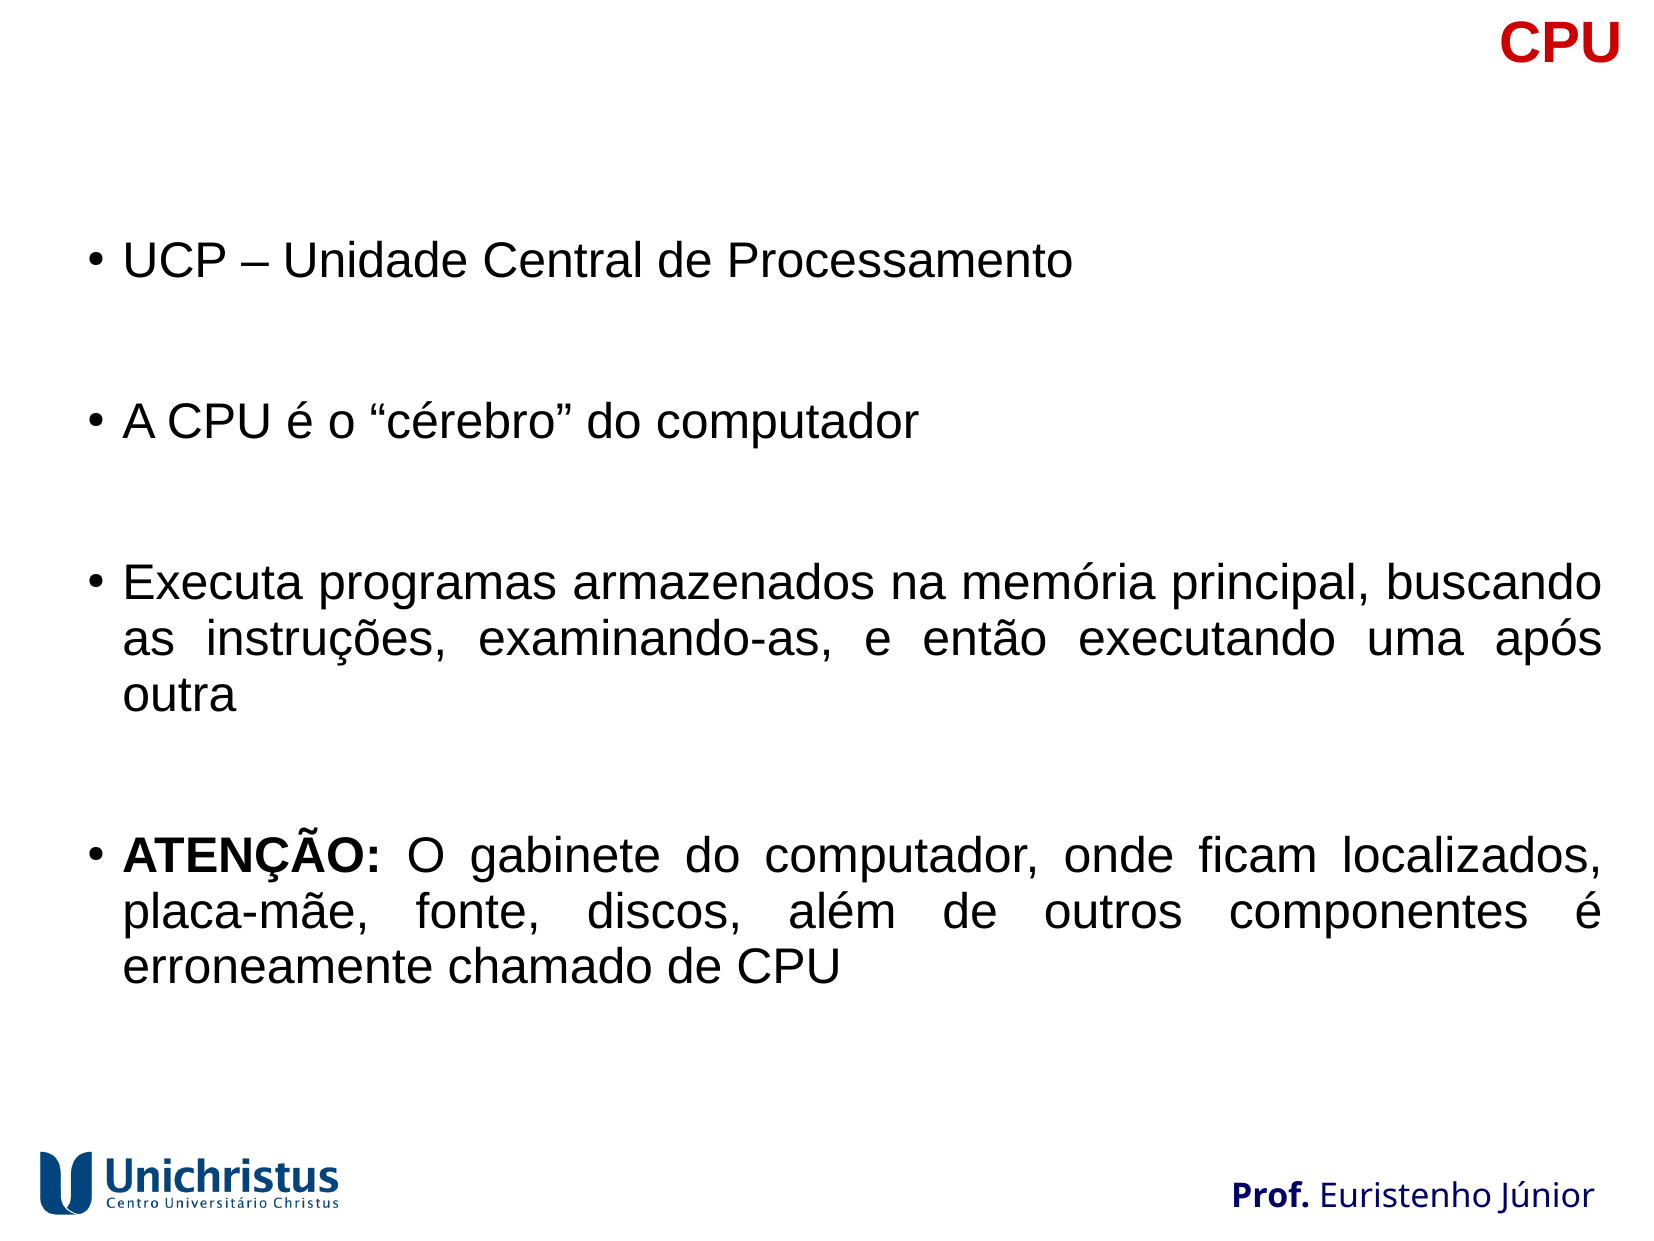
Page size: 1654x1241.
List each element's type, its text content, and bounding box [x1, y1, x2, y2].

text_box Prof. Euristenho Júnior [1216, 1163, 1654, 1224]
text_box CPU [1485, 2, 1654, 83]
picture [35, 1148, 343, 1217]
text_box UCP – Unidade Central de Processamento A CPU é o “cérebro” do computador Executa programas armazenados na memória principal, buscando as instruções, examinando-as, e então executando uma após outra ATENÇÃO: O gabinete do computador, onde ficam localizados, placa-mãe, fonte, discos, além de outros componentes é erroneamente chamado de CPU [72, 224, 1619, 1002]
